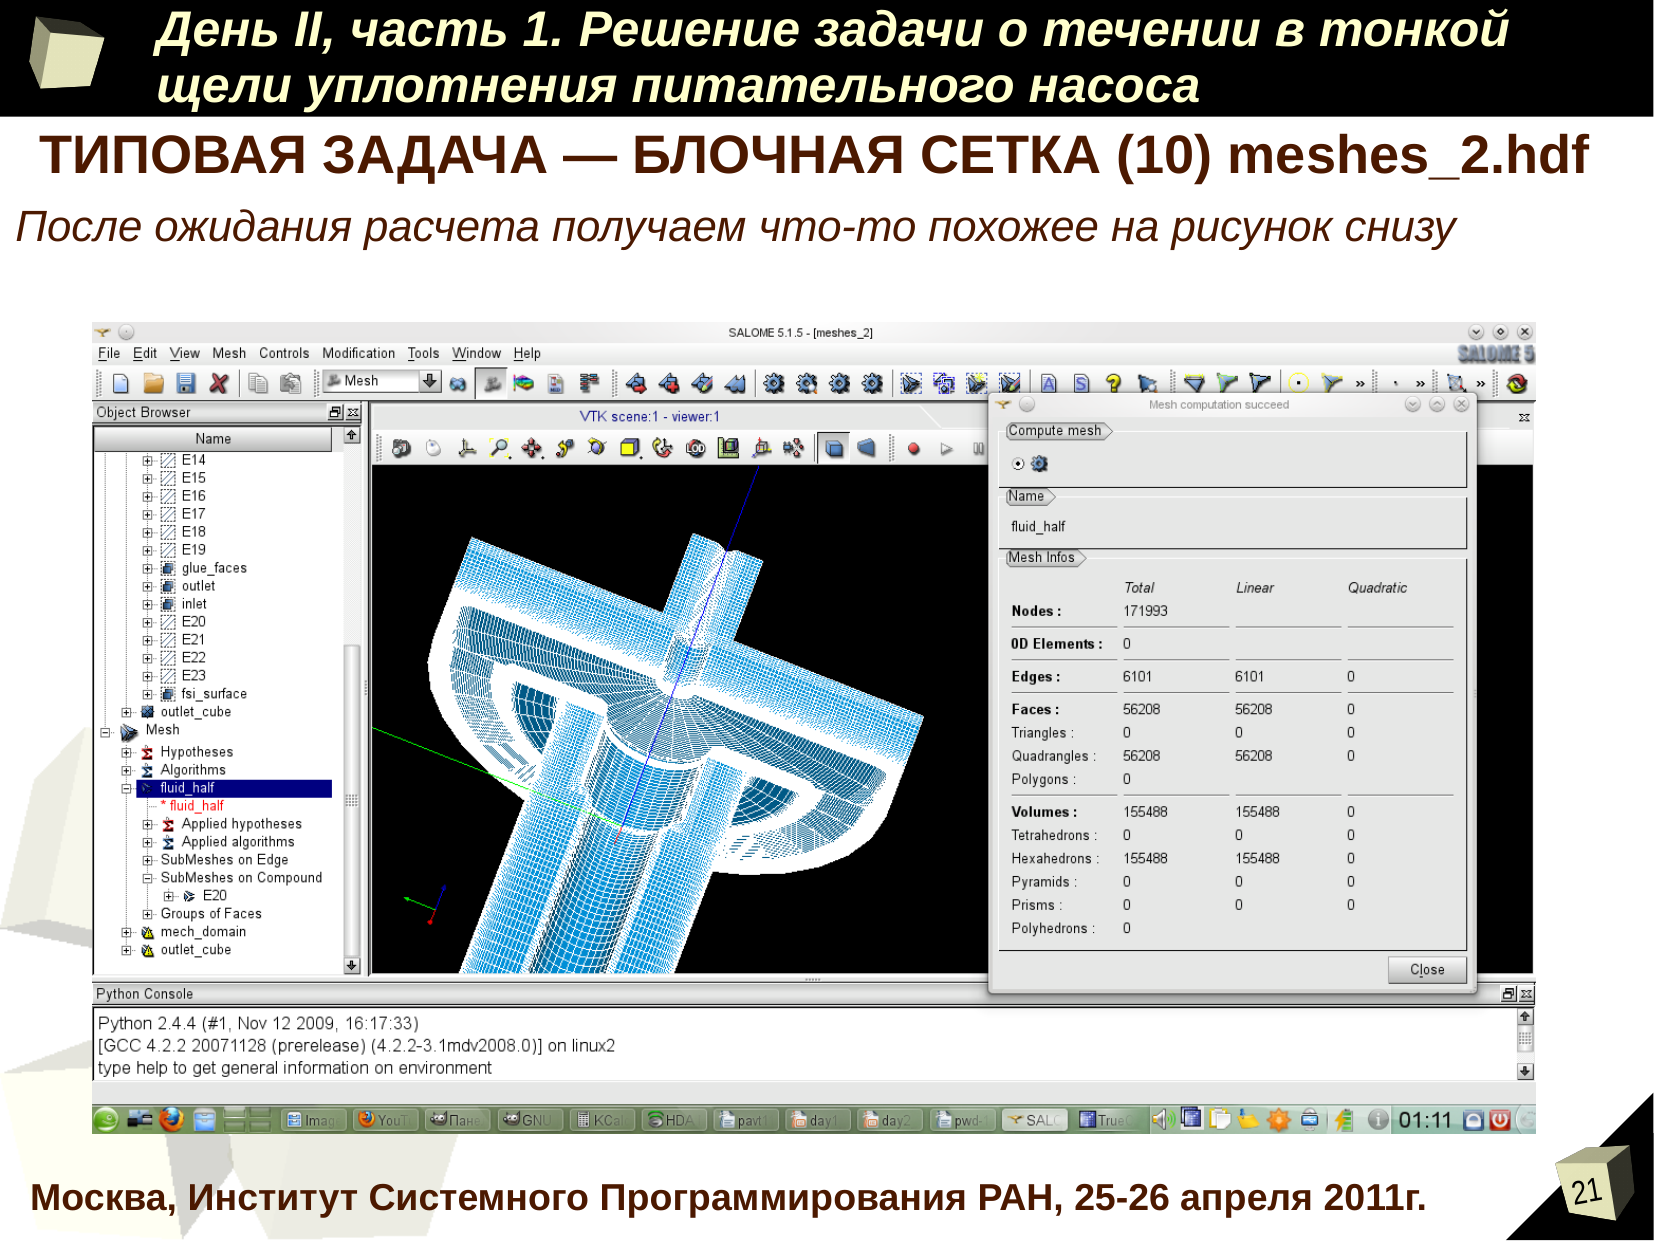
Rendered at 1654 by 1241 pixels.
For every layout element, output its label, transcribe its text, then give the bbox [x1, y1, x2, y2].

text_box После ожидания расчета получаем что-то похожее на рисунок снизу [0, 194, 1654, 313]
text_box ТИПОВАЯ ЗАДАЧА — БЛОЧНАЯ СЕТКА (10) meshes_2.hdf [24, 117, 1625, 194]
picture [0, 322, 1536, 1241]
picture [464, 1193, 472, 1198]
